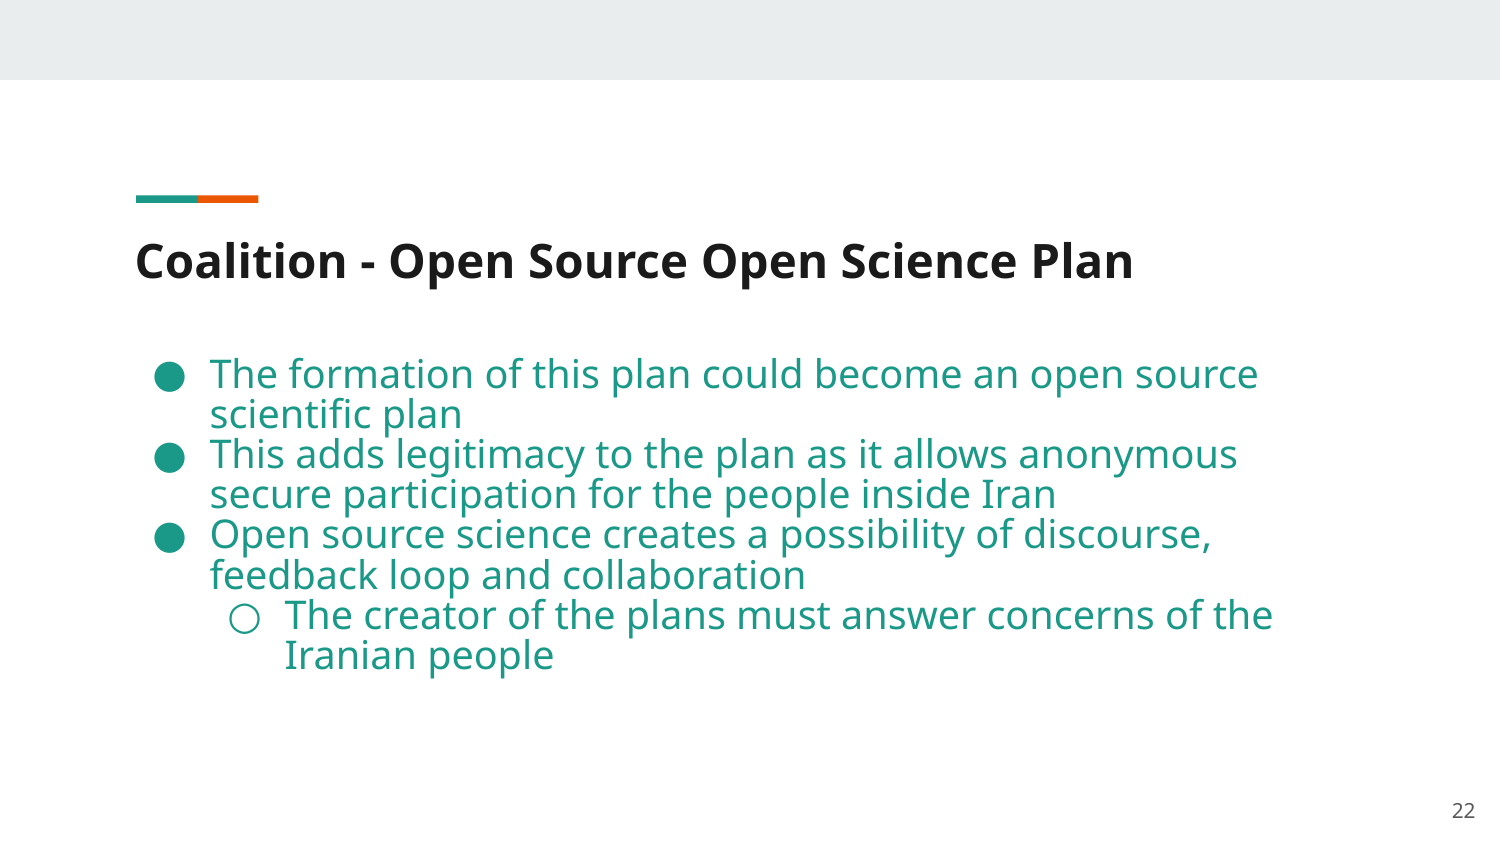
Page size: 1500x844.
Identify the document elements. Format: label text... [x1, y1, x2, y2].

slide_number <number> [1400, 779, 1491, 844]
list The formation of this plan could become an open source scientific plan This adds legitimacy to the plan as it allows anonymous secure participation for the people inside Iran Open source science creates a possibility of discourse, feedback loop and collaboration The creator of the plans must answer concerns of the Iranian people [119, 341, 1381, 780]
title Coalition - Open Source Open Science Plan [119, 216, 1381, 305]
